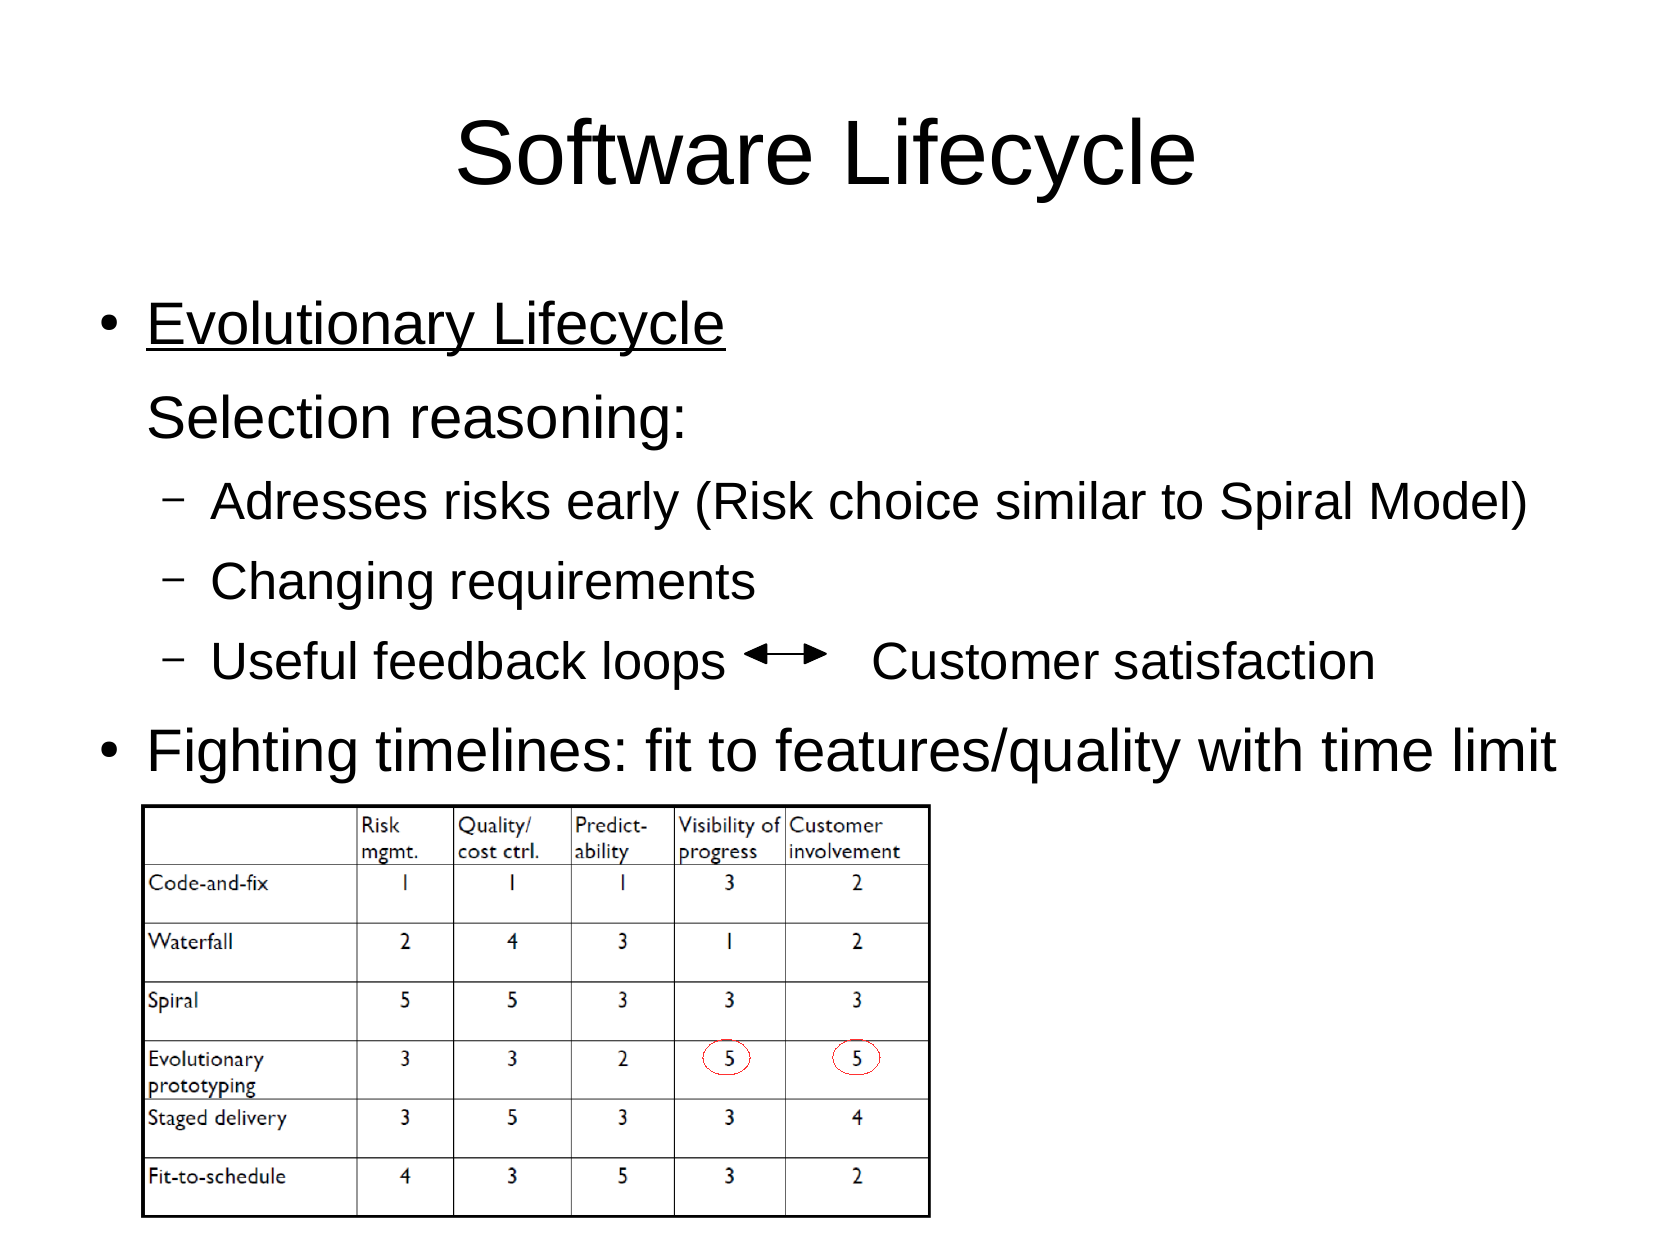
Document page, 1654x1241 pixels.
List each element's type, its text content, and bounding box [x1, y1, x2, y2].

title Software Lifecycle [82, 49, 1571, 257]
text_box [832, 1039, 881, 1075]
text_box [702, 1039, 751, 1075]
picture [141, 803, 931, 1218]
list Evolutionary Lifecycle Selection reasoning: Adresses risks early (Risk choice similar to Spiral Model) Changing requirements Useful feedback loops Customer satisfaction Fighting timelines: fit to features/quality with time limit [82, 290, 1571, 792]
